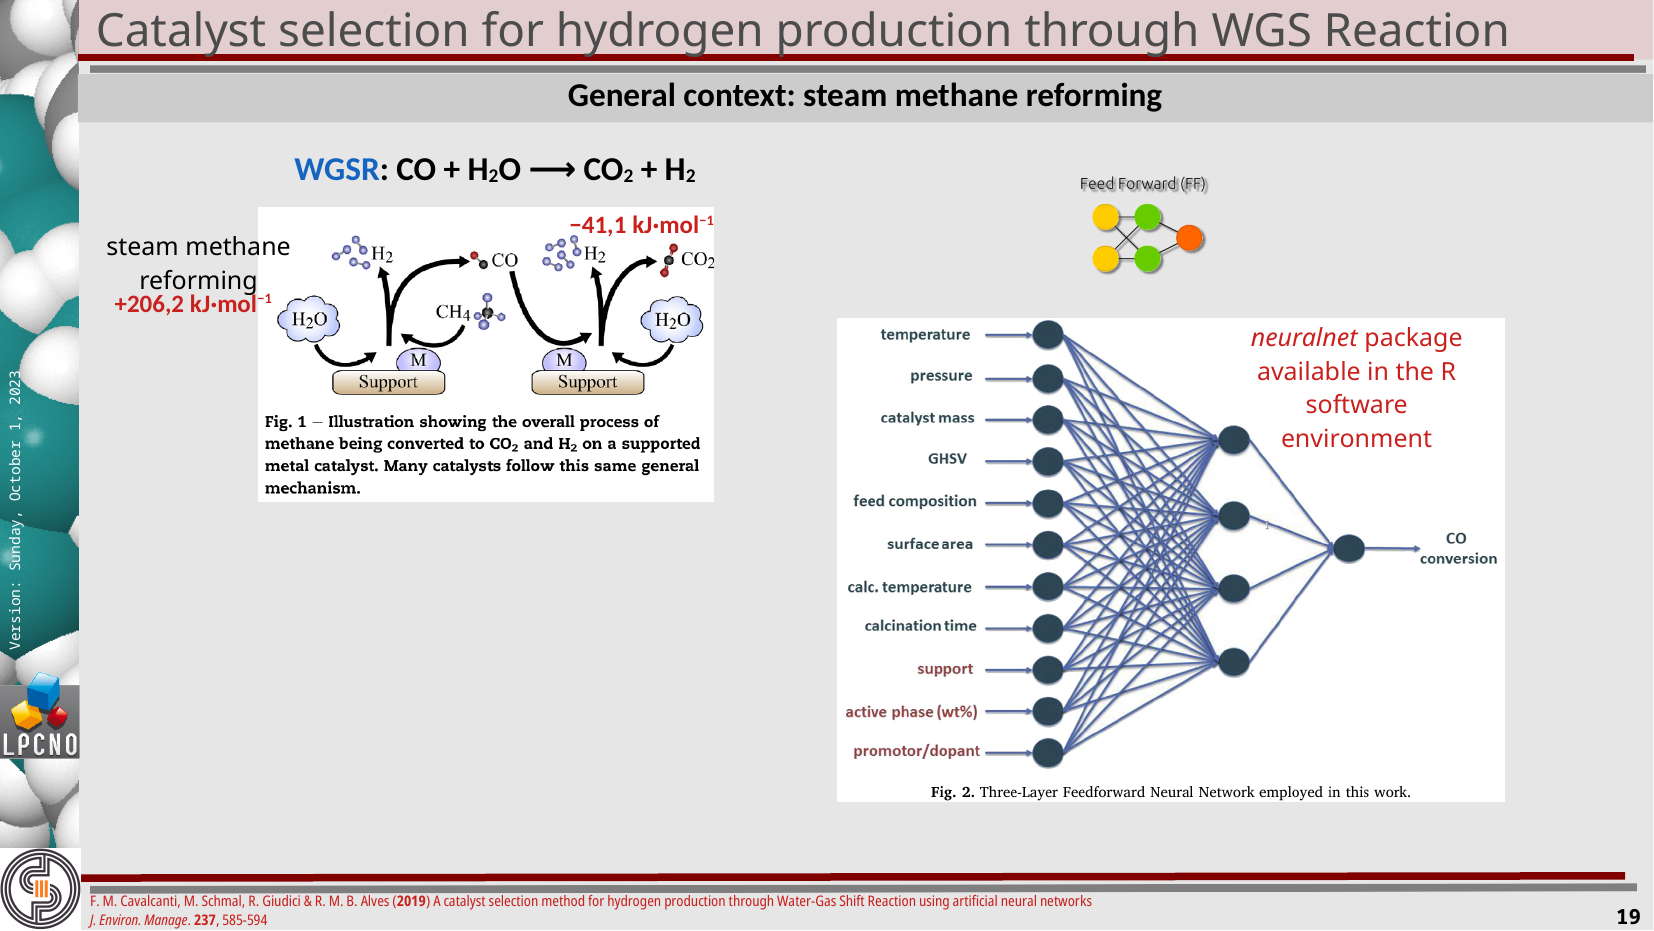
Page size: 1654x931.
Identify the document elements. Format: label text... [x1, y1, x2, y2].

text_box General context: steam methane reforming [77, 74, 1653, 123]
text_box WGSR: CO + H2O ⟶ CO2 + H2 [279, 147, 735, 196]
text_box F. M. Cavalcanti, M. Schmal, R. Giudici & R. M. B. Alves (2019) A catalyst selection method for hydrogen production through Water-Gas Shift Reaction using artificial neural networks J. Environ. Manage. 237, 585-594 [90, 890, 1167, 931]
text_box steam methane reforming [71, 221, 327, 297]
text_box neuralnet package available in the R software environment [1232, 311, 1482, 447]
title Catalyst selection for hydrogen production through WGS Reaction [78, 0, 1654, 58]
picture [1081, 176, 1205, 272]
text_box −41,1 kJ·mol−1 [554, 207, 735, 248]
picture [837, 318, 1505, 802]
picture [0, 0, 81, 930]
picture [258, 207, 714, 502]
text_box +206,2 kJ·mol−1 [99, 285, 294, 326]
